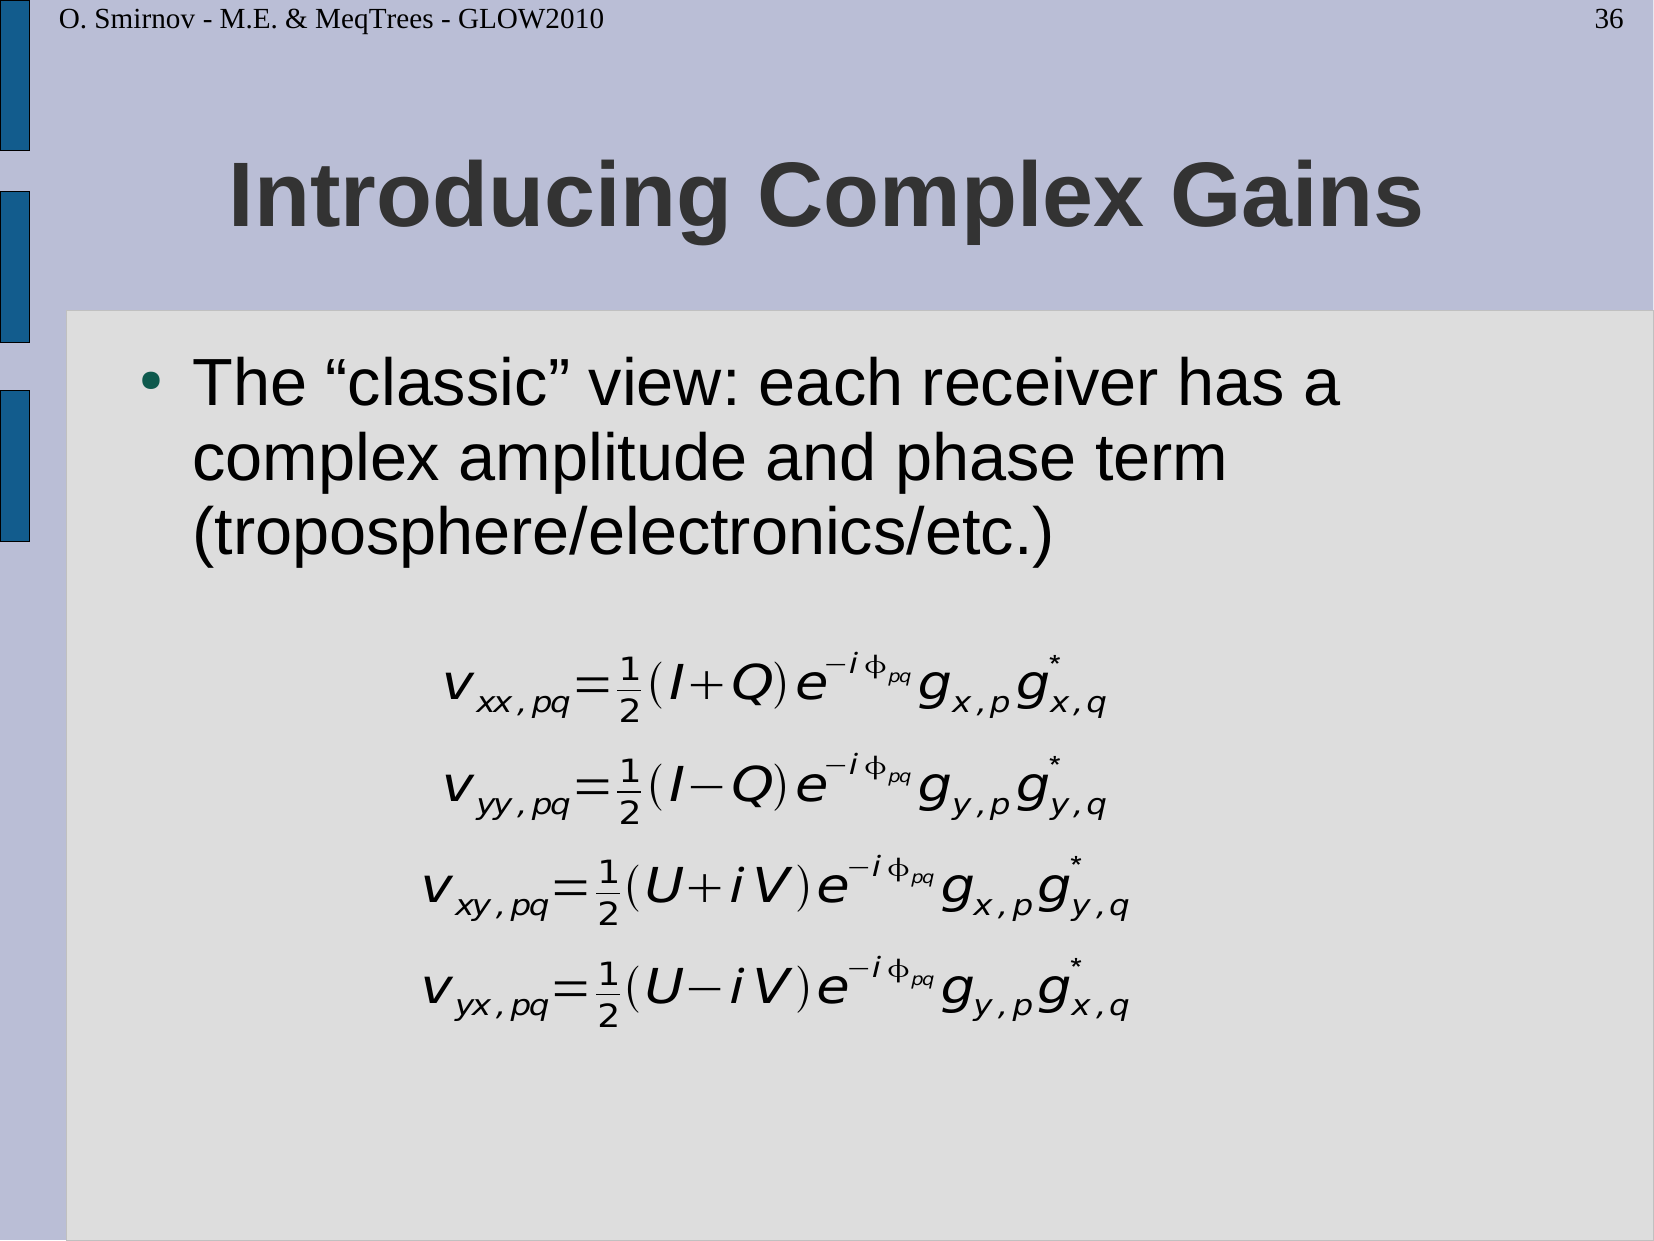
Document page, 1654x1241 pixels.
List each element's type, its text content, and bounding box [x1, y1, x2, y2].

list The “classic” view: each receiver has a complex amplitude and phase term (troposphere/electronics/etc.) [121, 344, 1534, 1112]
chart [414, 633, 1134, 1123]
title Introducing Complex Gains [121, 91, 1534, 299]
